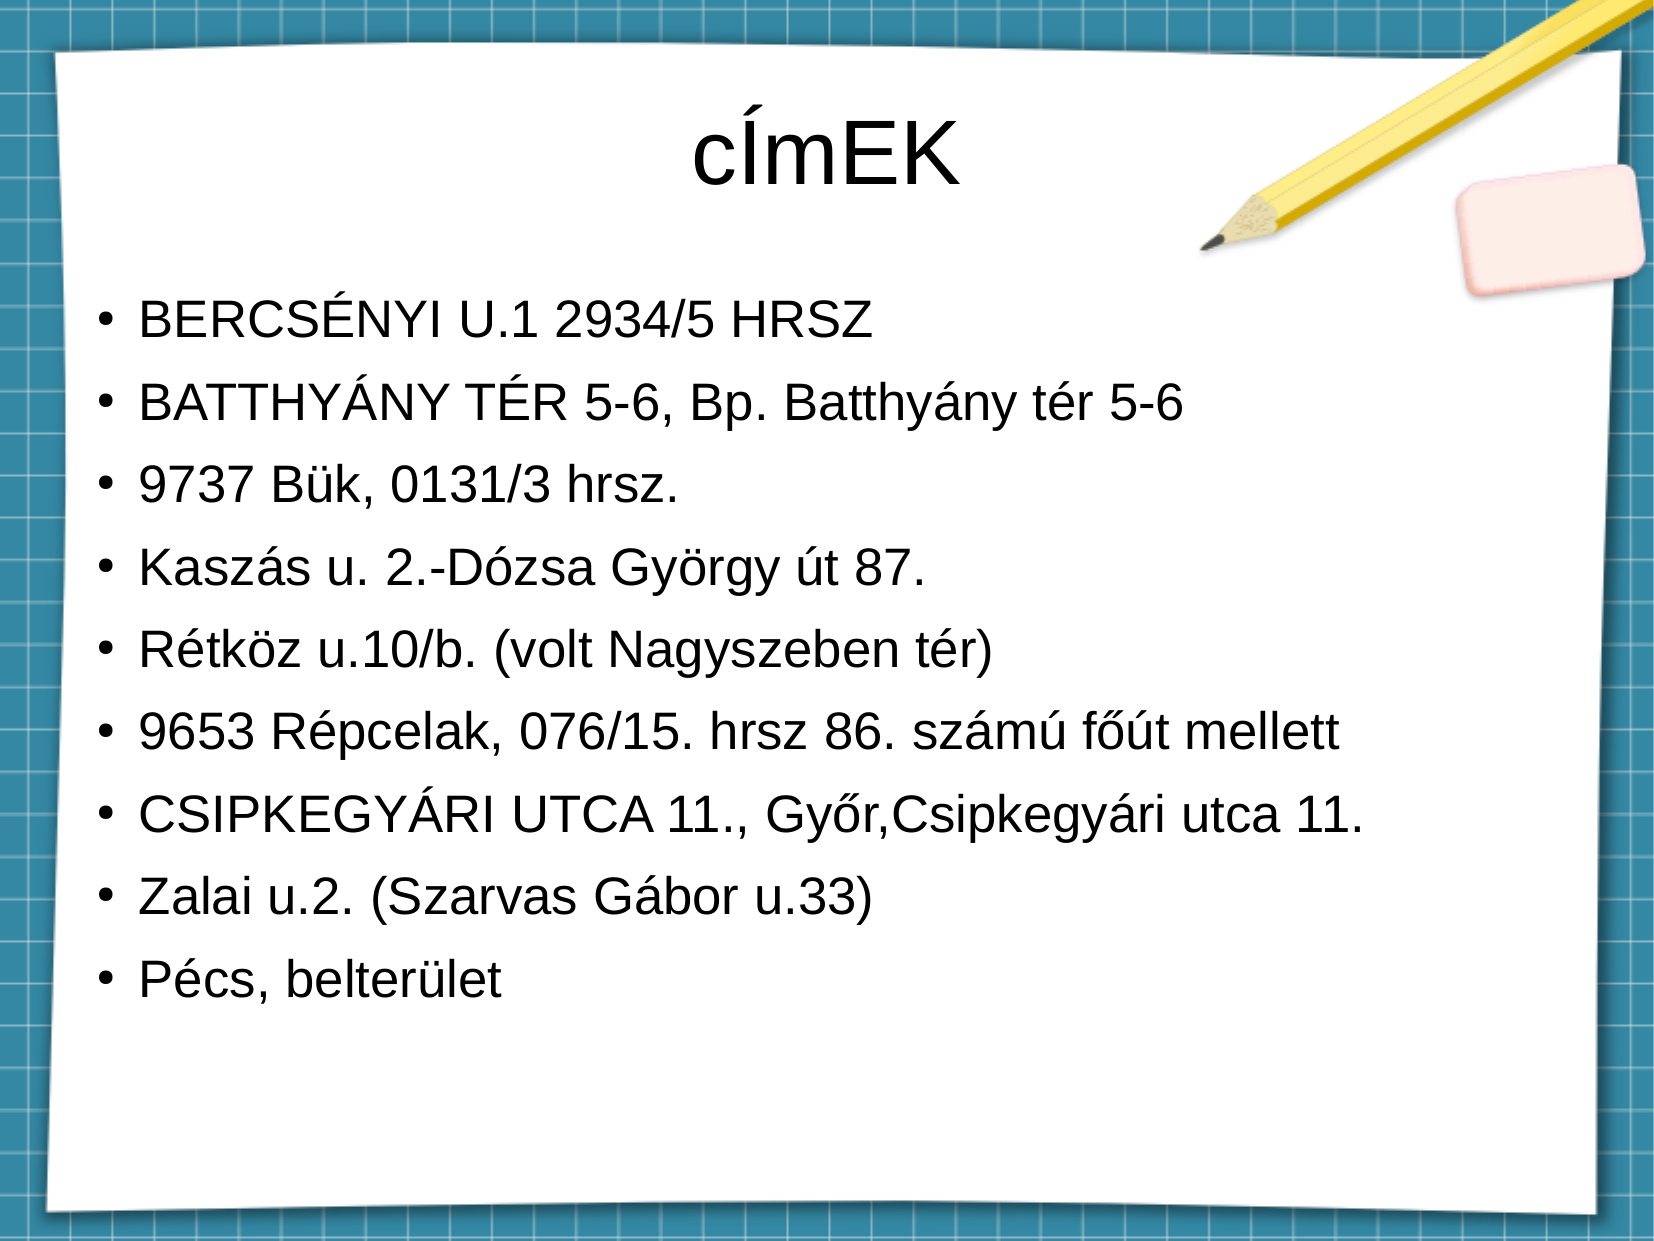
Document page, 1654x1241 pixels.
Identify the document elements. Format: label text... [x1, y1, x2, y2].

list BERCSÉNYI U.1 2934/5 HRSZ BATTHYÁNY TÉR 5-6, Bp. Batthyány tér 5-6 9737 Bük, 0131/3 hrsz. Kaszás u. 2.-Dózsa György út 87. Rétköz u.10/b. (volt Nagyszeben tér) 9653 Répcelak, 076/15. hrsz 86. számú főút mellett CSIPKEGYÁRI UTCA 11., Győr,Csipkegyári utca 11. Zalai u.2. (Szarvas Gábor u.33) Pécs, belterület [82, 290, 1571, 1010]
title cÍmEK [82, 49, 1571, 257]
picture [0, 0, 1654, 1241]
